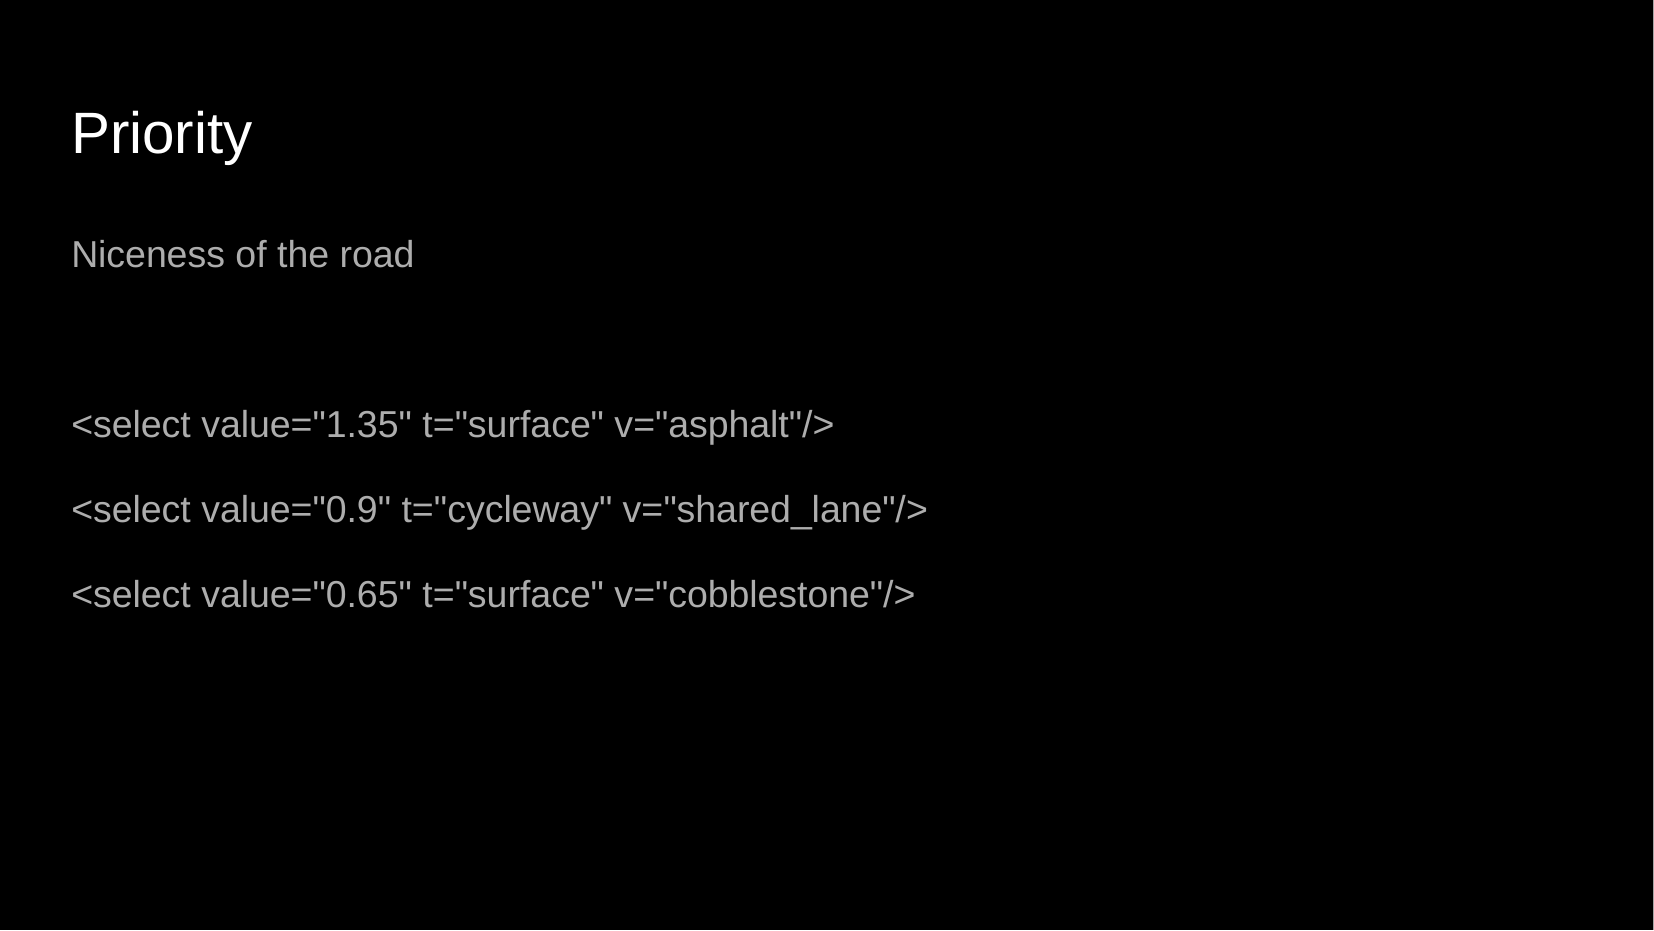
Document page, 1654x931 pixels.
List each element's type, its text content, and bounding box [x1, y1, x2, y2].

title Priority [56, 80, 1598, 184]
list Niceness of the road <select value="1.35" t="surface" v="asphalt"/> <select value="0.9" t="cycleway" v="shared_lane"/> <select value="0.65" t="surface" v="cobblestone"/> [56, 208, 1598, 827]
